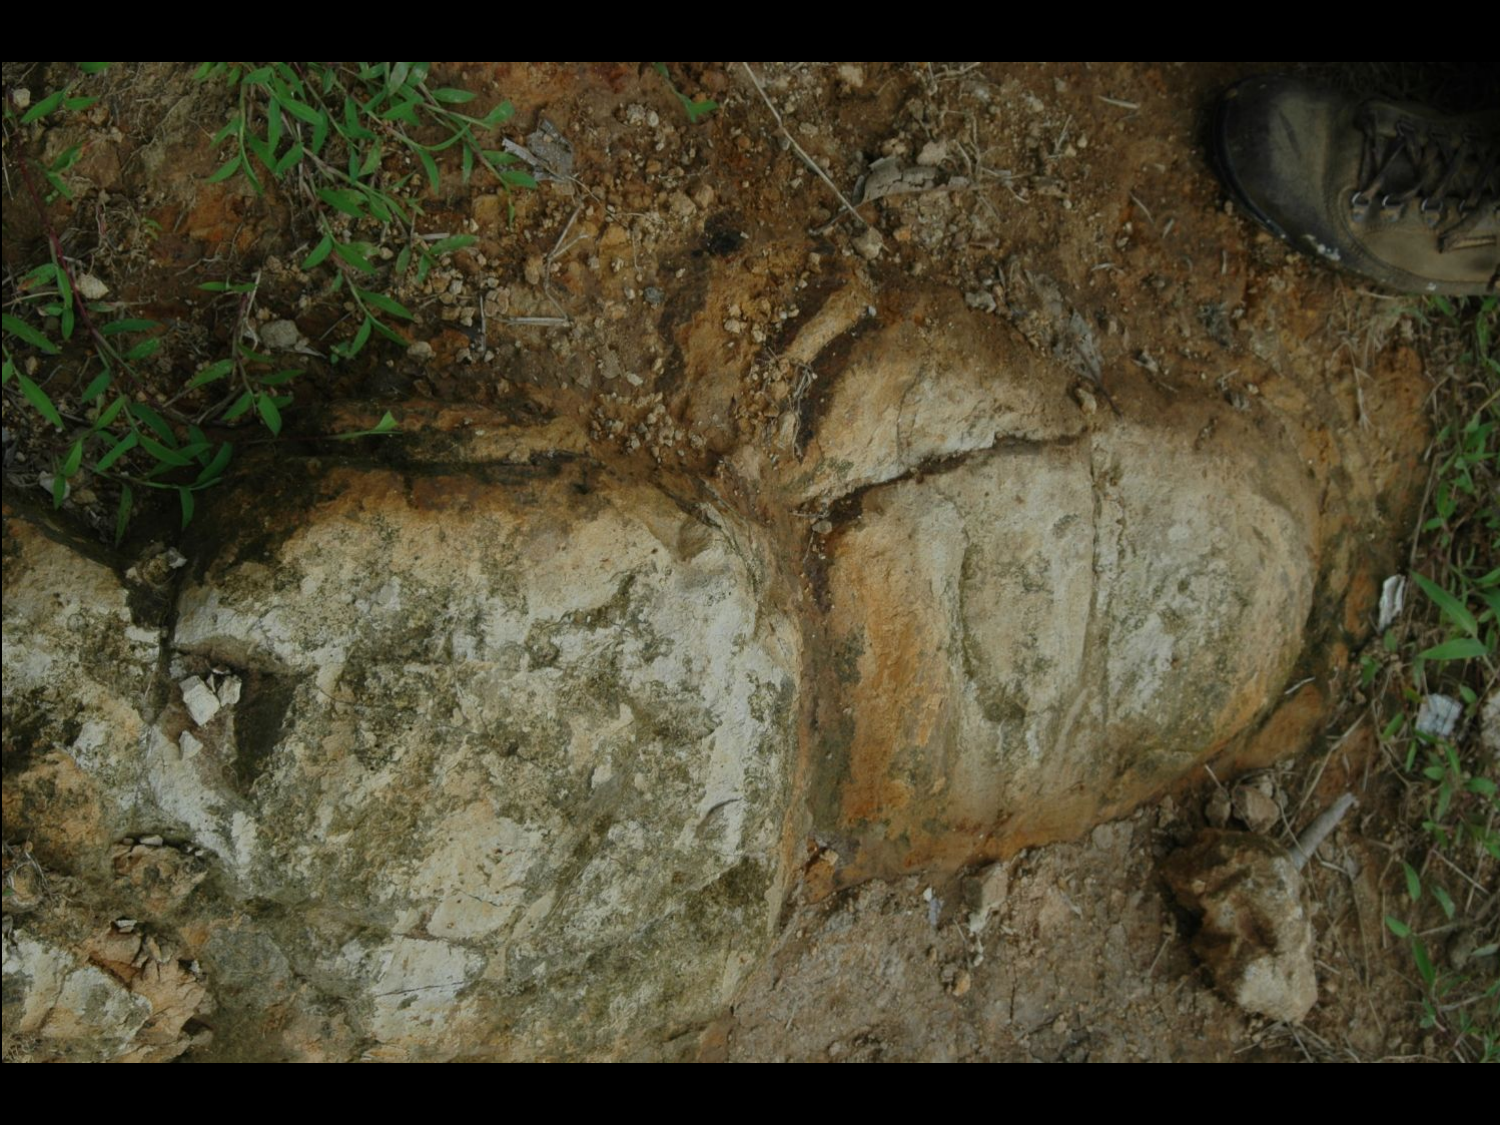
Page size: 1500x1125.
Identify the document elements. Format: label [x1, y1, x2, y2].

picture [2, 62, 1500, 1063]
